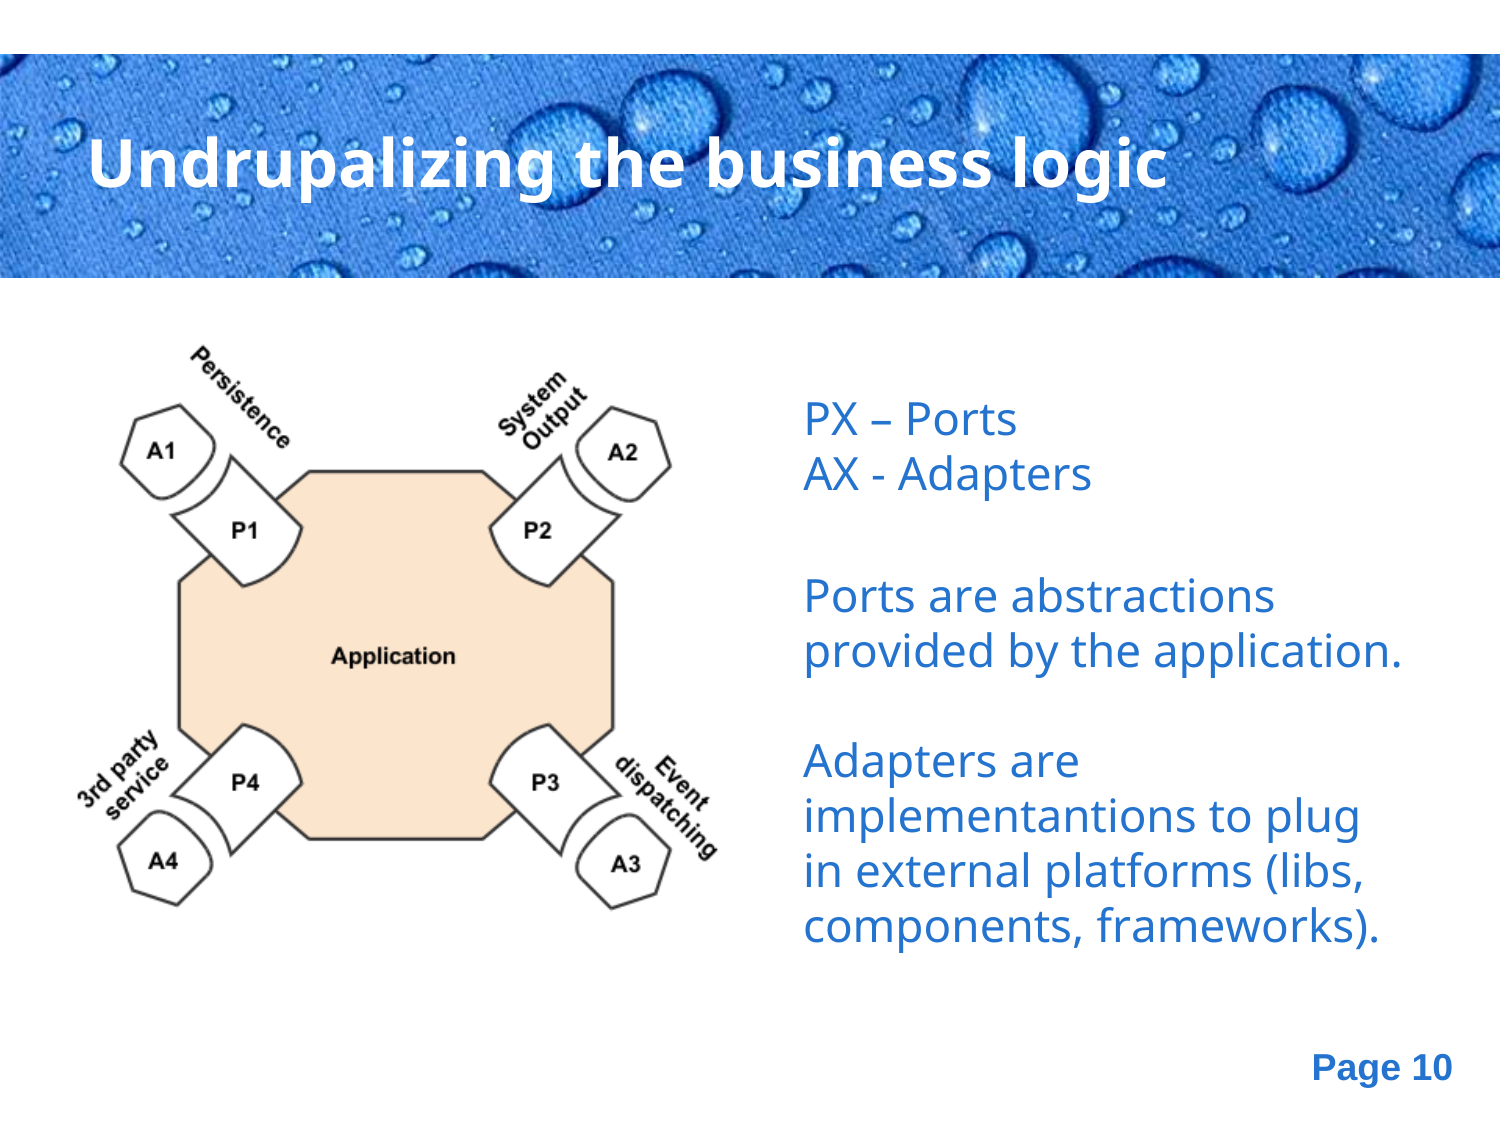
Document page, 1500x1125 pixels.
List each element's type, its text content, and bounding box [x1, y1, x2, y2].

text_box PX – Ports AX - Adapters [744, 330, 1465, 449]
text_box Undrupalizing the business logic [71, 112, 1185, 209]
picture [0, 54, 1500, 278]
text_box Ports are abstractions provided by the application. Adapters are implementantions to plug in external platforms (libs, components, frameworks). [744, 507, 1464, 934]
picture [53, 337, 780, 957]
